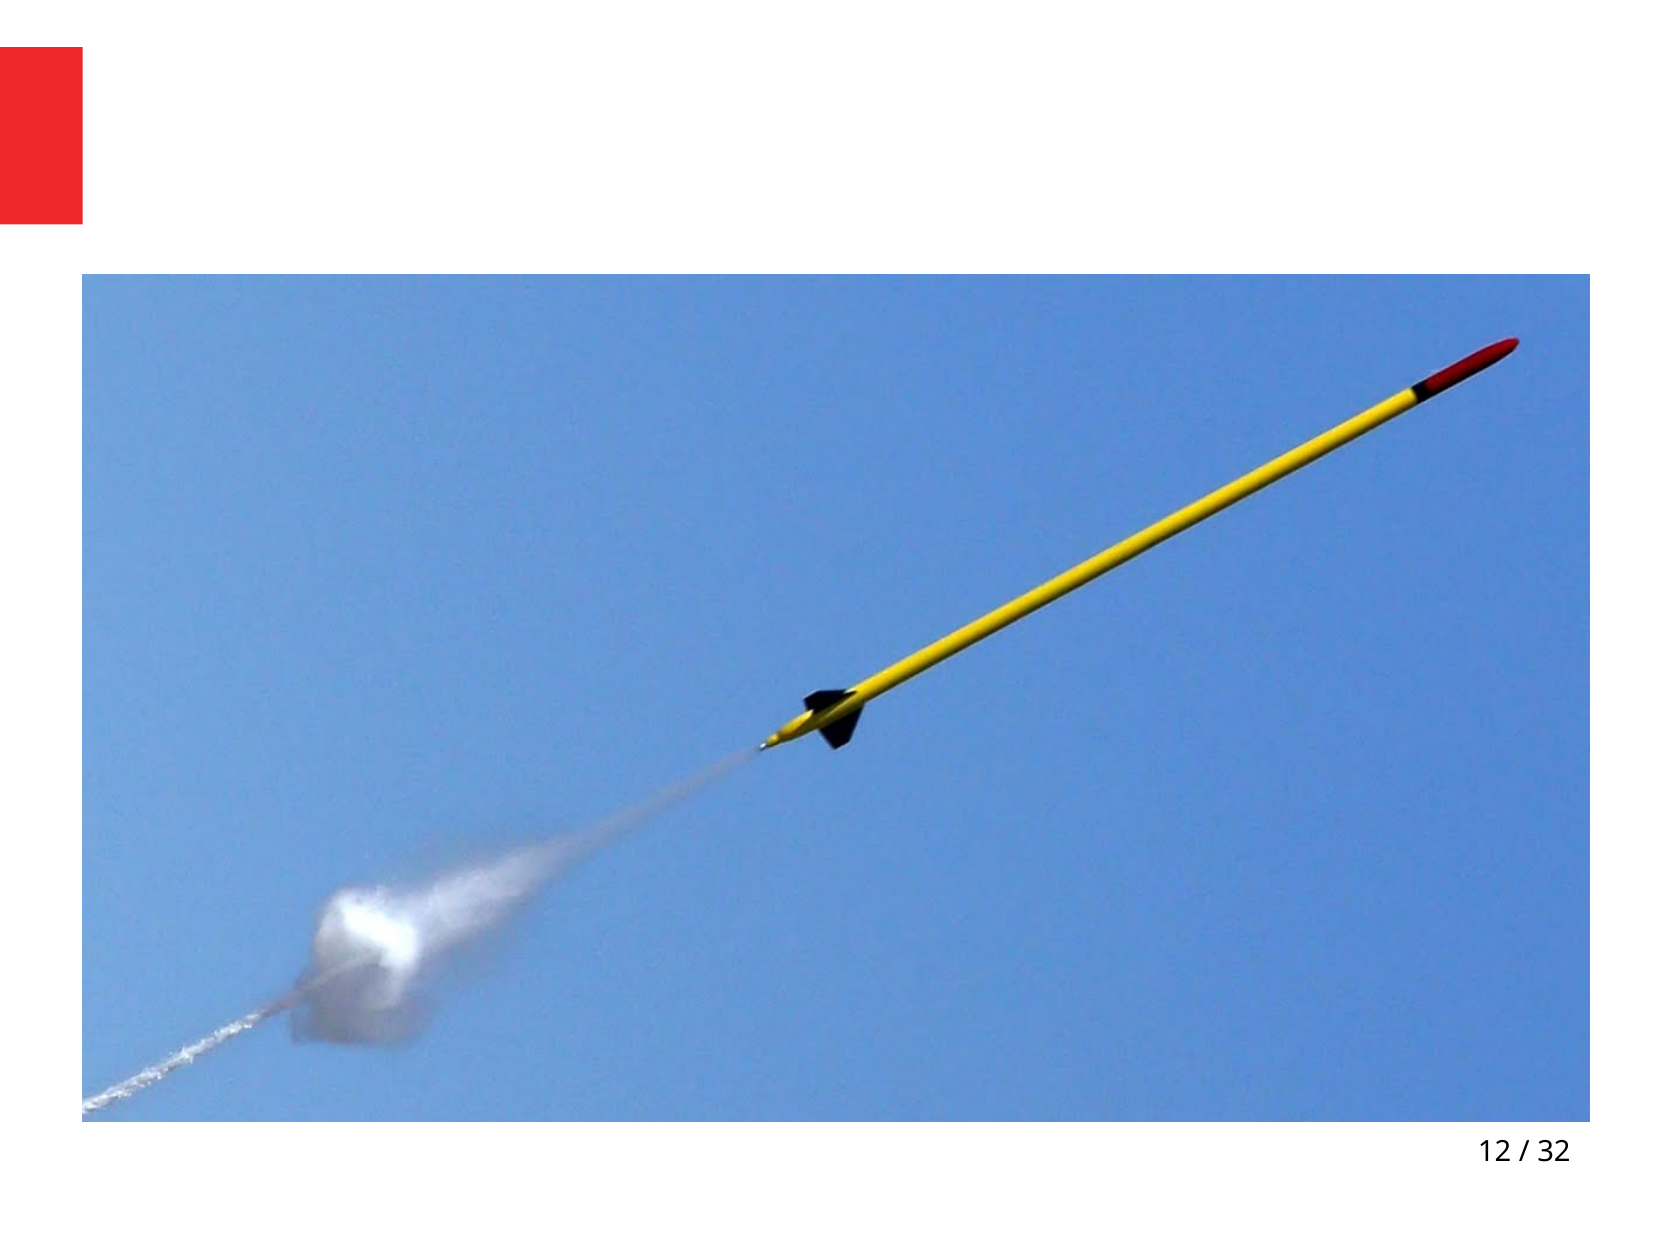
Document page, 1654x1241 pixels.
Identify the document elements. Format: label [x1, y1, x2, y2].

picture [82, 274, 1590, 1123]
